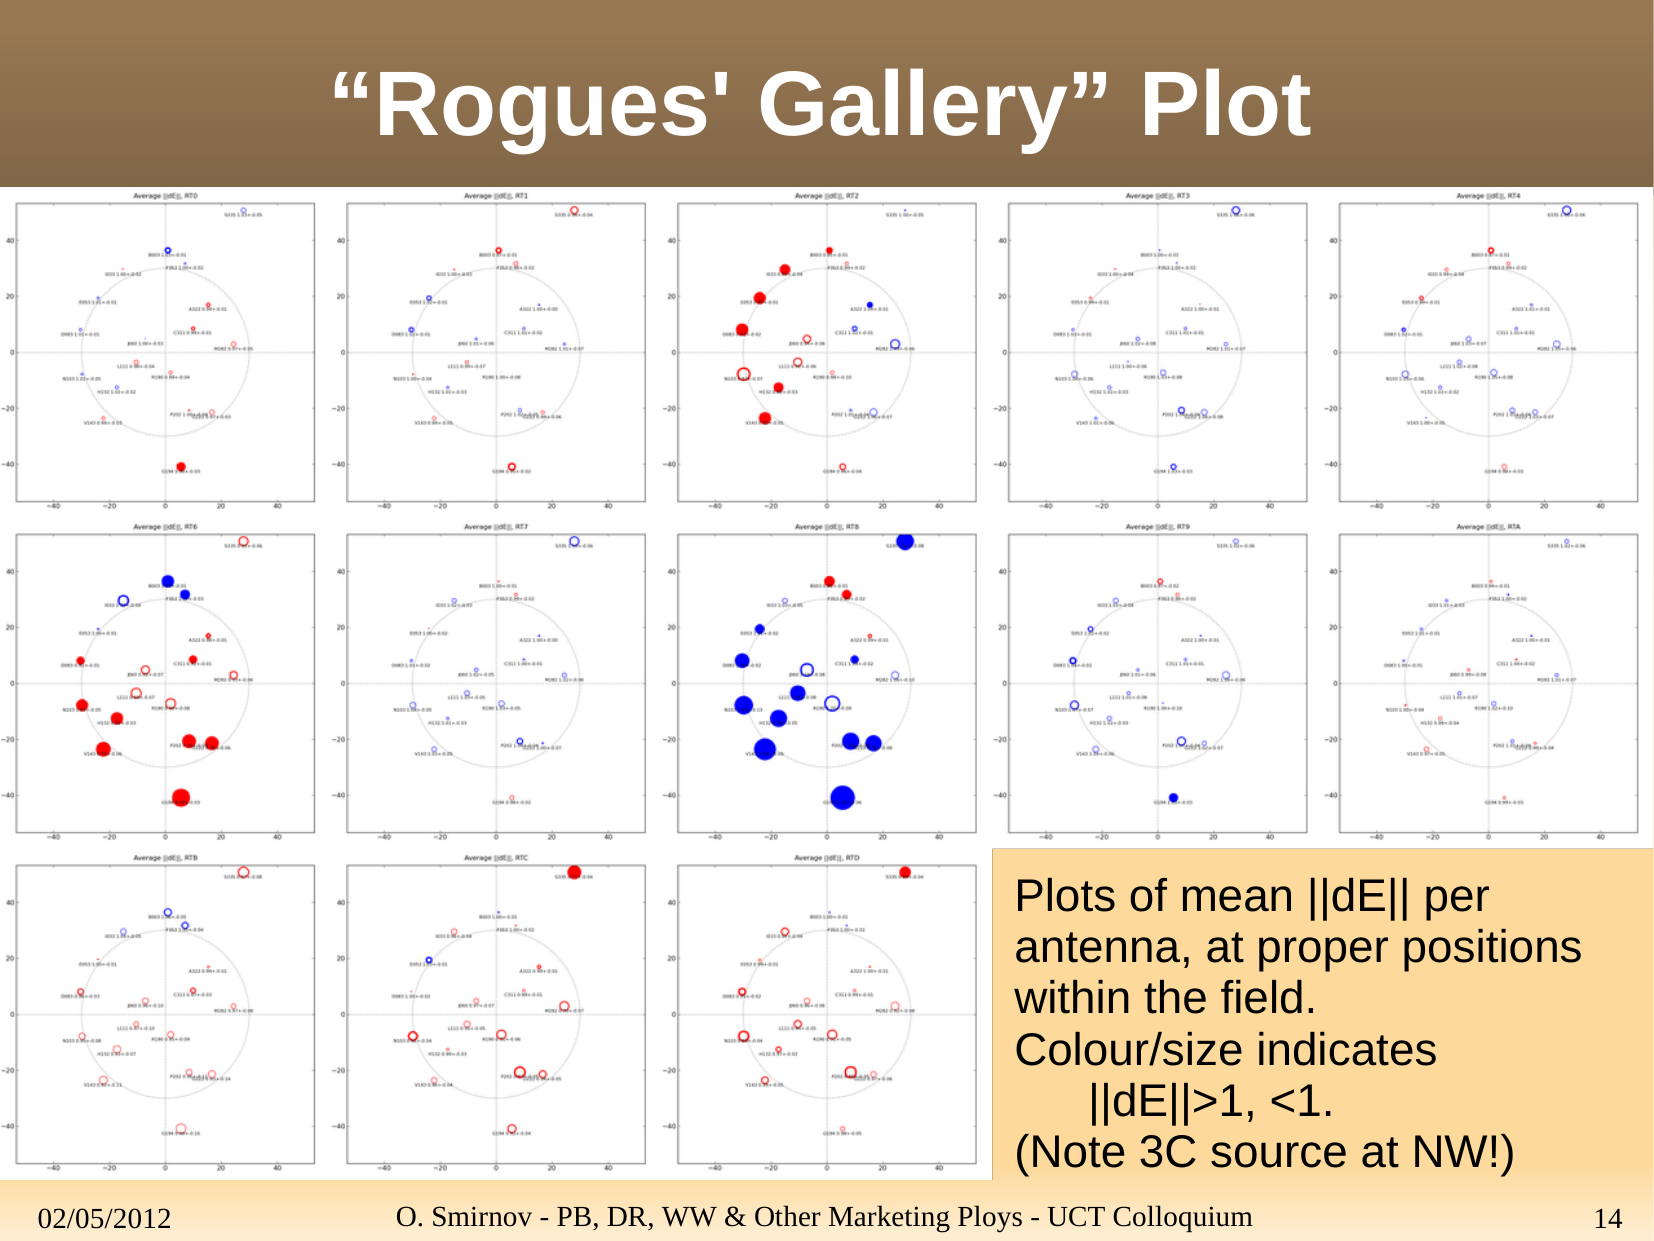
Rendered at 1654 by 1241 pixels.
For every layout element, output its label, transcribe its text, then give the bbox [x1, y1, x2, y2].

text_box Plots of mean ||dE|| per antenna, at proper positions within the field. Colour/size indicates ||dE||>1, <1. (Note 3C source at NW!) [999, 862, 1651, 1185]
title “Rogues' Gallery” Plot [76, 7, 1565, 187]
picture [0, 0, 1654, 1241]
